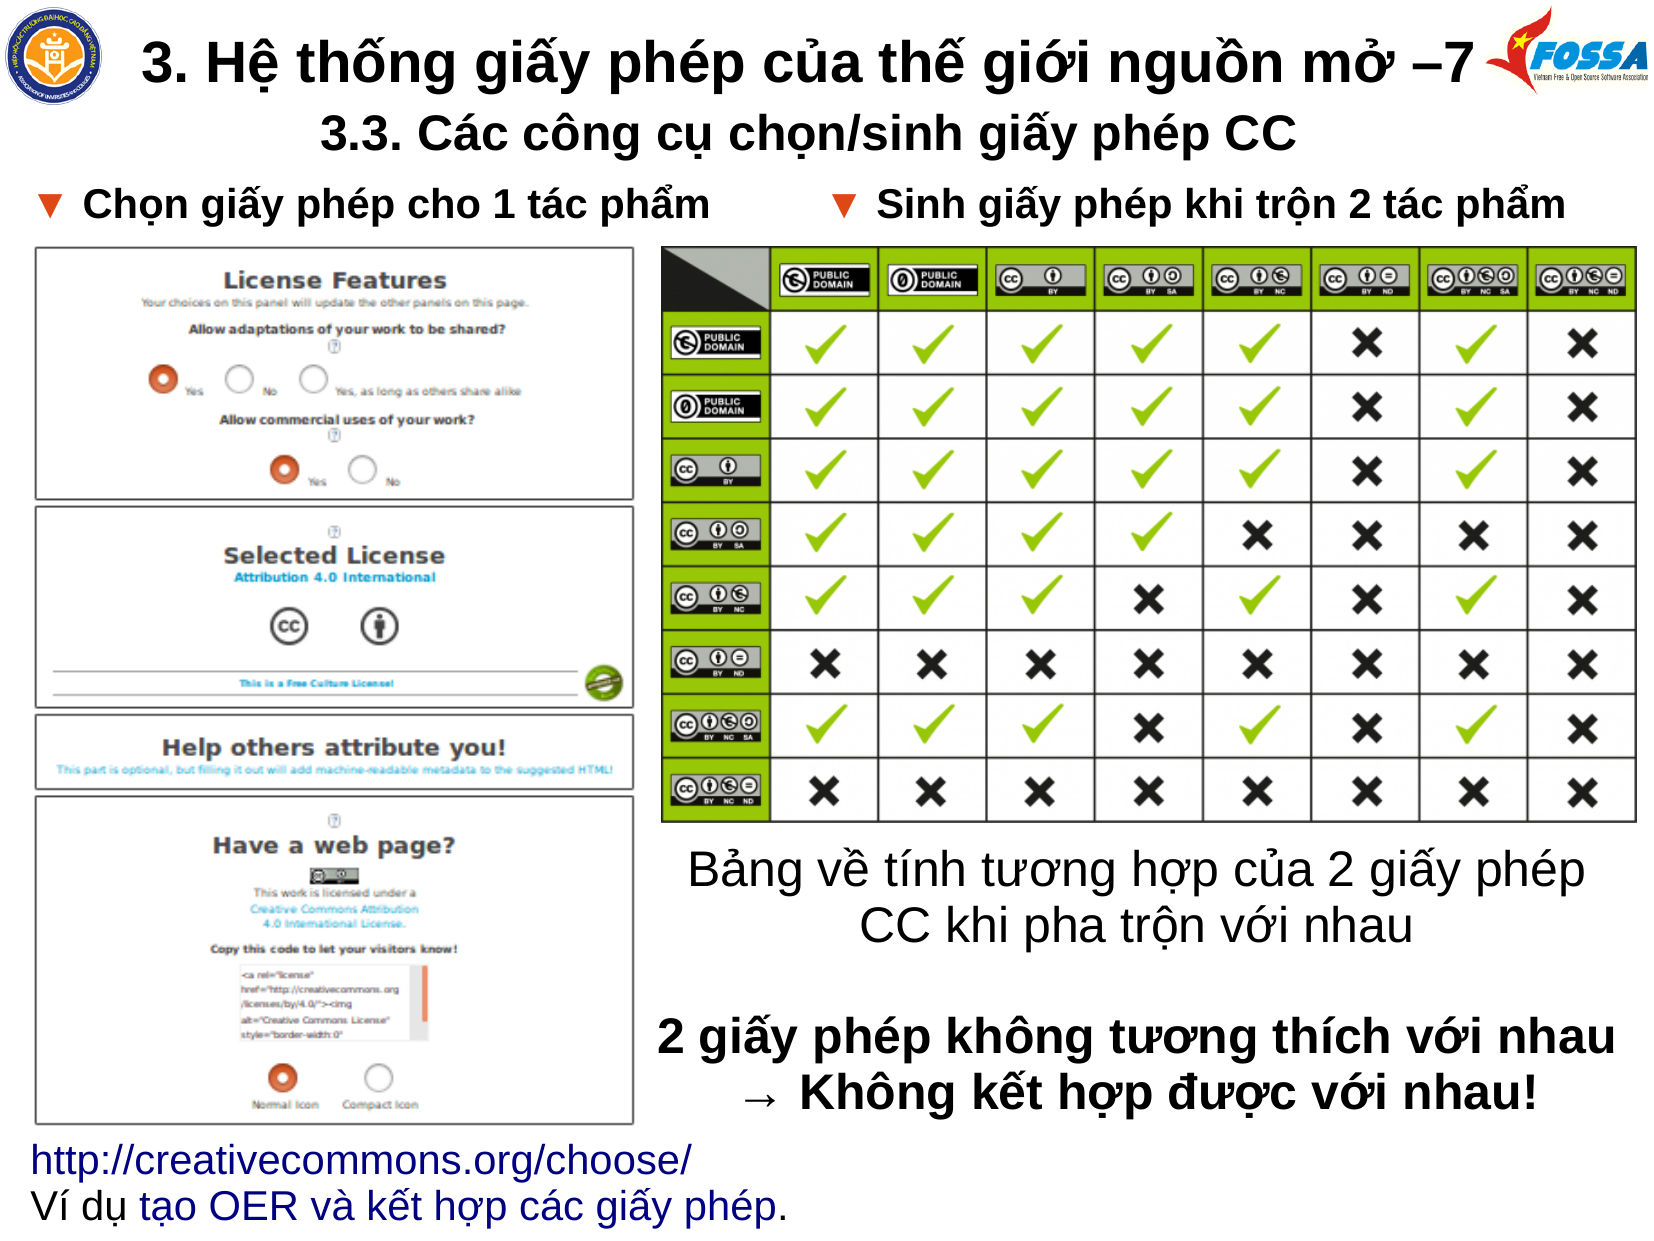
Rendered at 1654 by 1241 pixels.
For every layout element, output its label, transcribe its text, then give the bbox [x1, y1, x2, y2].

text_box ▼ Chọn giấy phép cho 1 tác phẩm [13, 173, 727, 236]
picture [661, 246, 1637, 823]
picture [1485, 5, 1648, 95]
text_box ▼ Sinh giấy phép khi trộn 2 tác phẩm [746, 173, 1645, 236]
text_box http://creativecommons.org/choose/ Ví dụ tạo OER và kết hợp các giấy phép. [15, 1129, 813, 1238]
picture [28, 240, 638, 1129]
text_box Bảng về tính tương hợp của 2 giấy phép CC khi pha trộn với nhau 2 giấy phép không tương thích với nhau → Không kết hợp được với nhau! [641, 833, 1633, 1128]
picture [1, 5, 107, 107]
title 3. Hệ thống giấy phép của thế giới nguồn mở –7 3.3. Các công cụ chọn/sinh giấy phép CC [65, 16, 1554, 162]
